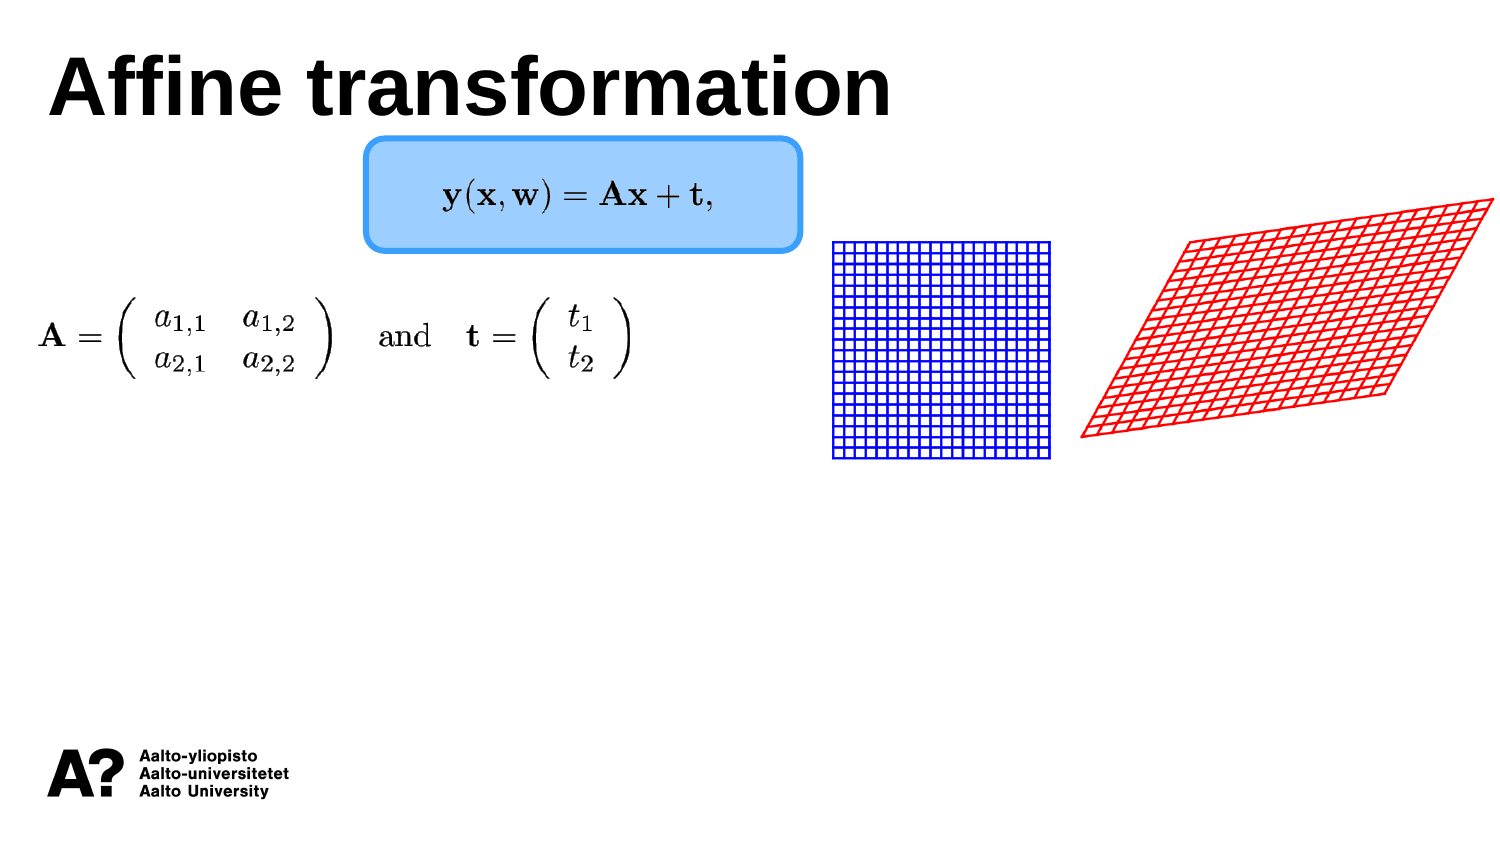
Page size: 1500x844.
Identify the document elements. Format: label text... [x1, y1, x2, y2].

picture [788, 174, 1500, 483]
list Affine transformation [47, 32, 1442, 197]
text_box [365, 138, 801, 251]
picture [0, 702, 337, 844]
picture [436, 165, 715, 243]
picture [38, 283, 630, 407]
